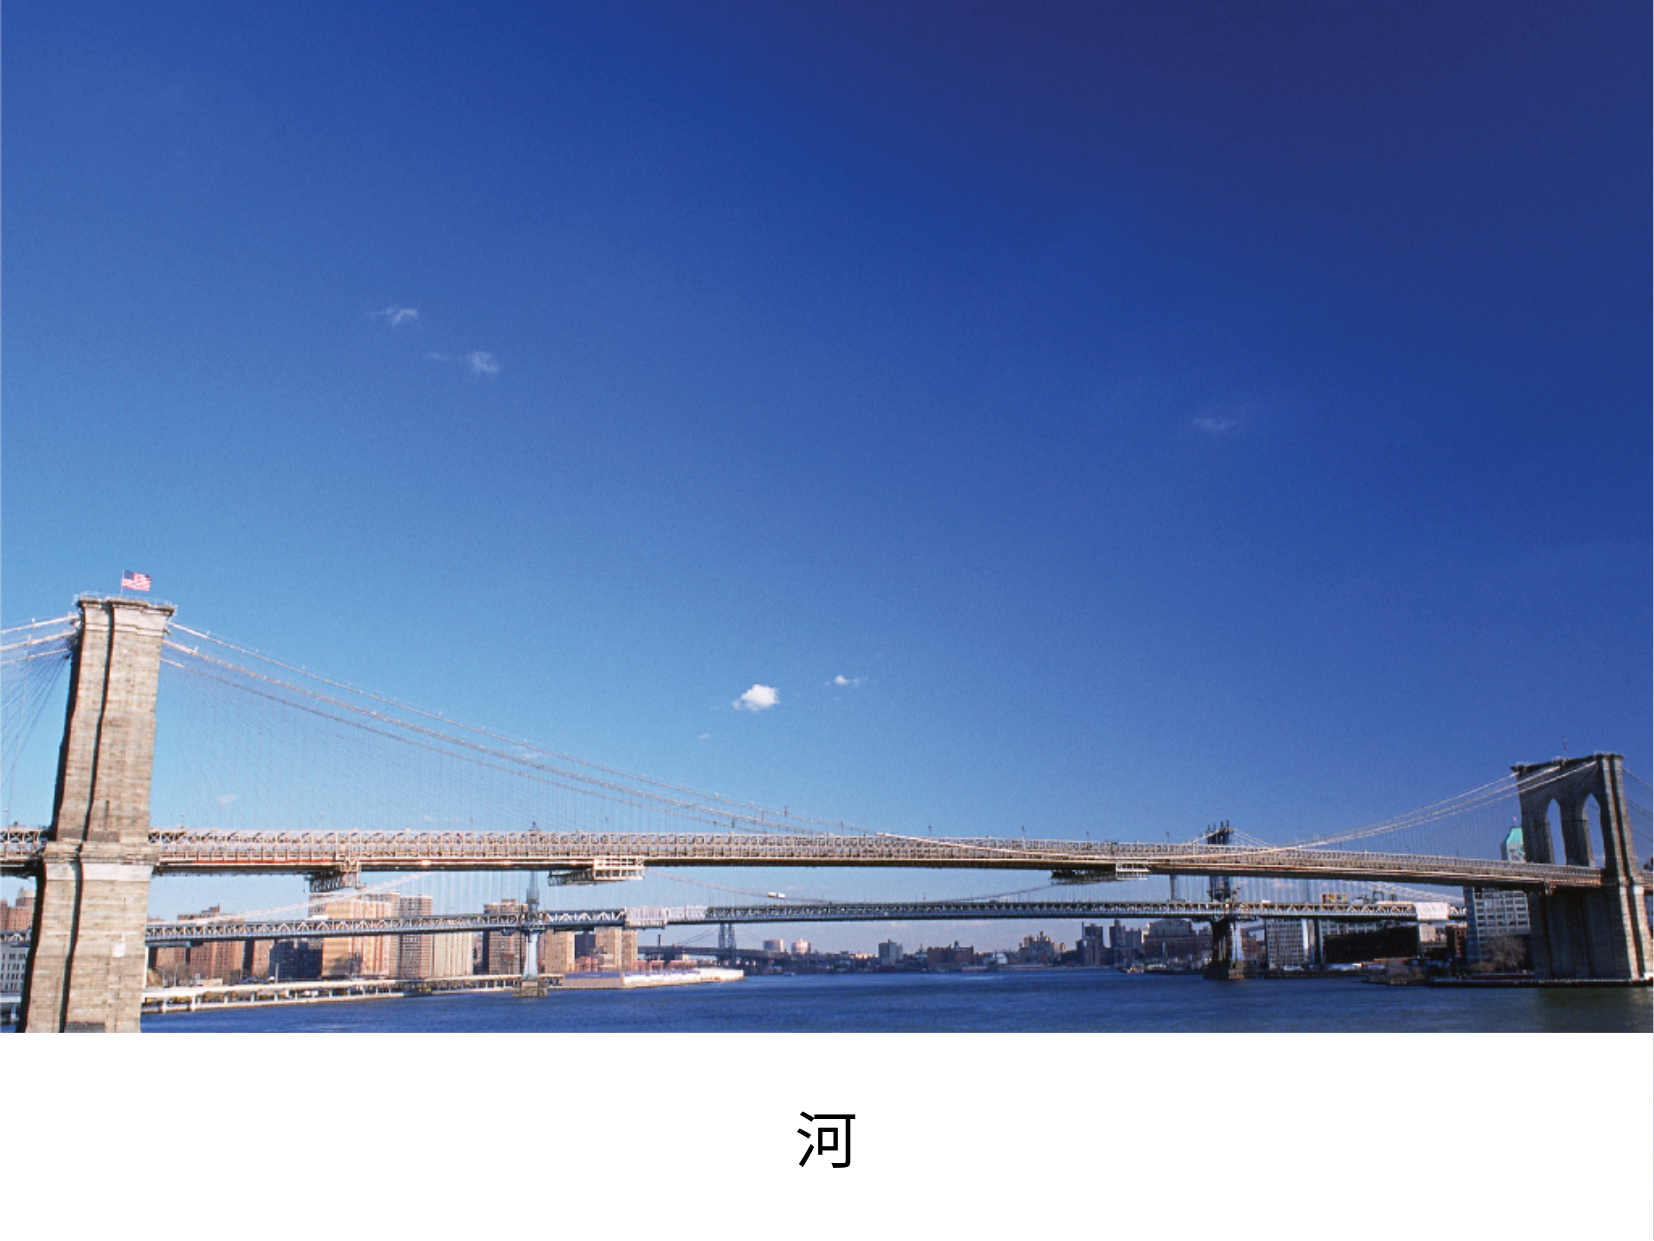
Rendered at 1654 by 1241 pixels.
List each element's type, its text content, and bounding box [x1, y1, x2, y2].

title 河 [0, 1032, 1654, 1241]
picture [0, 0, 1654, 1032]
